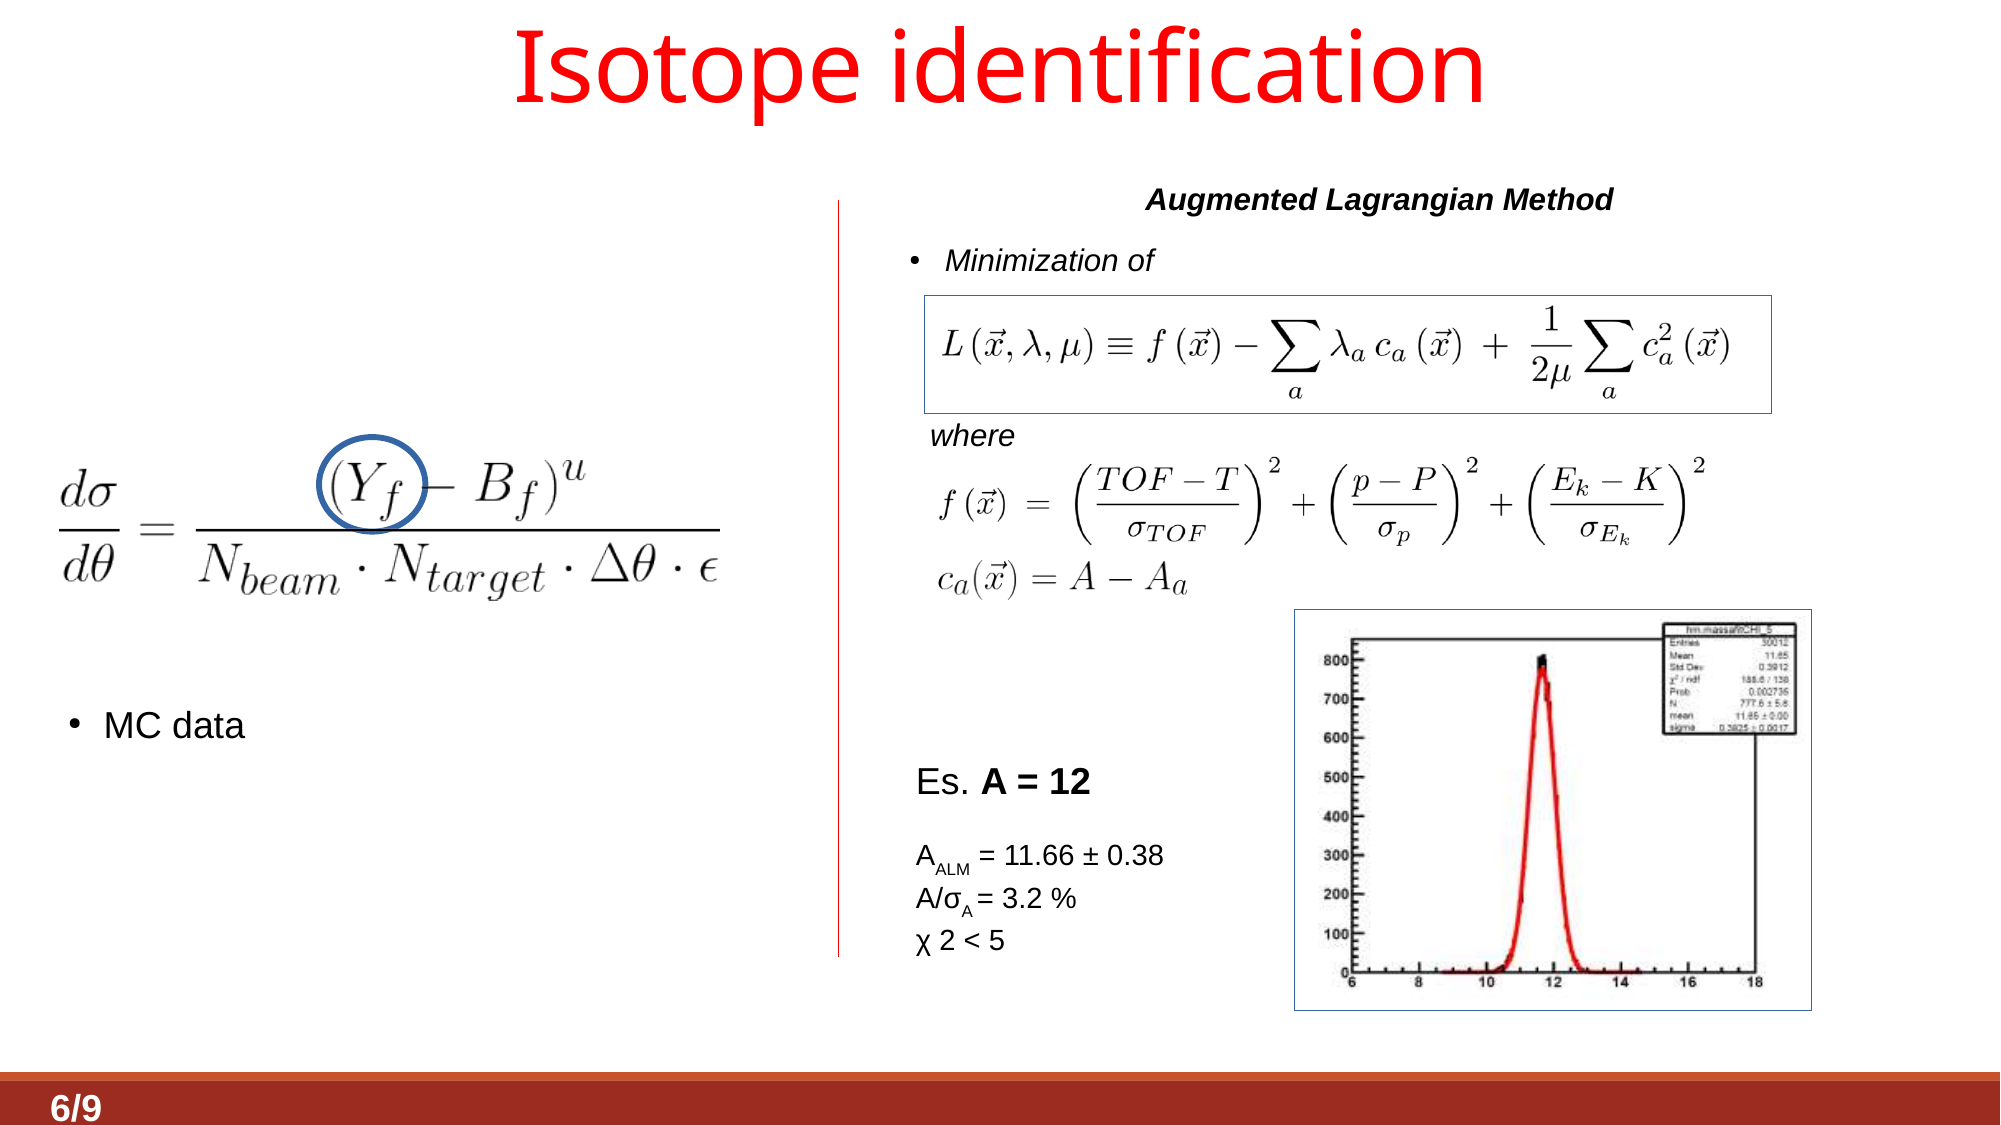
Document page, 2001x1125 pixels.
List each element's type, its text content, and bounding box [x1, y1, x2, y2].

text_box [0, 1072, 2000, 1125]
text_box Es. A = 12 AALM = 11.66 ± 0.38 A/σA = 3.2 % χ 2 < 5 [901, 749, 1255, 933]
text_box Minimization of [894, 236, 1170, 286]
picture [933, 296, 1749, 413]
picture [927, 448, 1712, 600]
picture [59, 460, 720, 601]
text_box MC data [53, 696, 260, 754]
picture [1812, 616, 1817, 1000]
text_box 6/9 [35, 1080, 201, 1125]
text_box where [879, 411, 1031, 461]
picture [1318, 616, 1811, 1000]
text_box Isotope identification [283, 0, 1718, 164]
text_box Augmented Lagrangian Method [1095, 171, 1804, 229]
